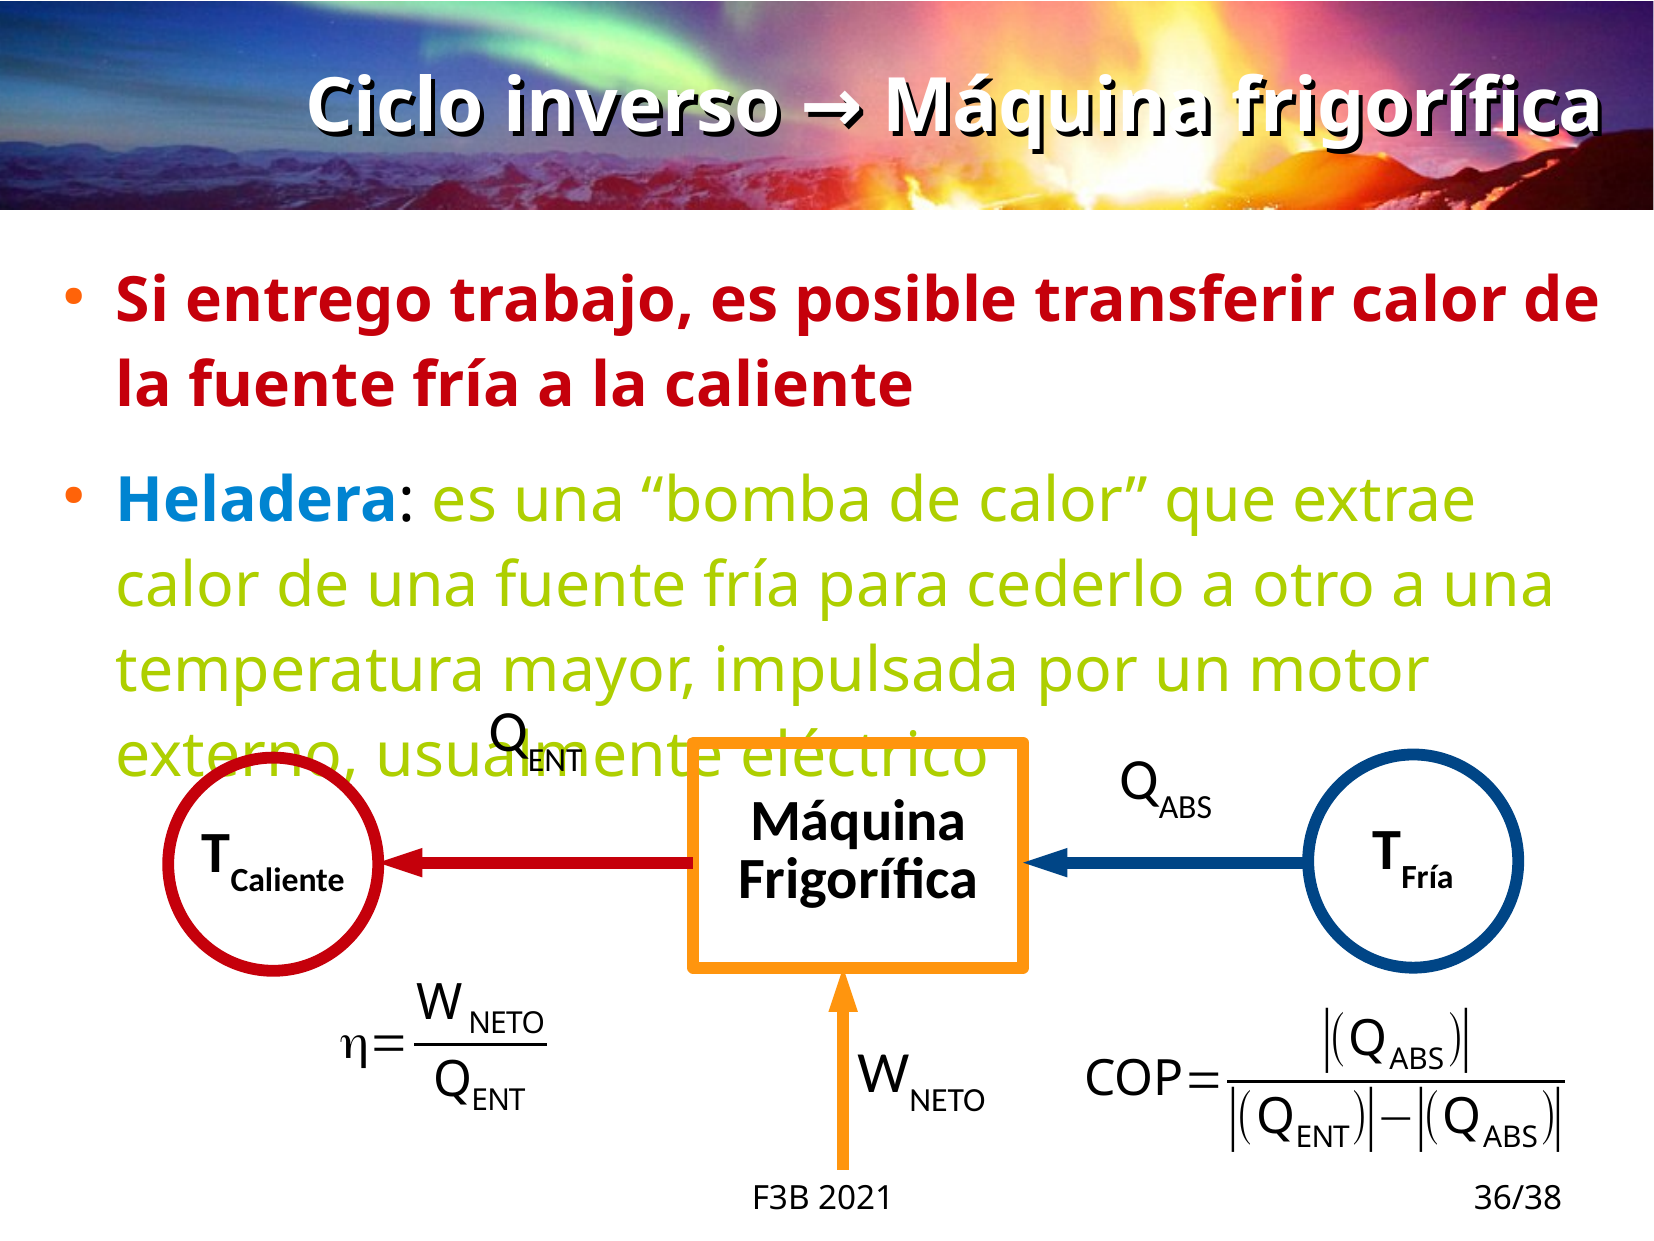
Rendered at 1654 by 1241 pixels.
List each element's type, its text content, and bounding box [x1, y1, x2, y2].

text_box Máquina Frigorífica [693, 742, 1024, 968]
text_box TFría [1308, 754, 1519, 968]
title Ciclo inverso → Máquina frigorífica [45, 15, 1606, 191]
text_box WNETO [837, 1041, 1006, 1141]
chart [332, 970, 556, 1119]
chart [1078, 1006, 1576, 1156]
picture [0, 1, 1654, 210]
list Si entrego trabajo, es posible transferir calor de la fuente fría a la caliente Heladera: es una “bomba de calor” que extrae calor de una fuente fría para cederlo a otro a una temperatura mayor, impulsada por un motor externo, usualmente eléctrico [45, 255, 1606, 1156]
text_box TCaliente [168, 757, 379, 971]
